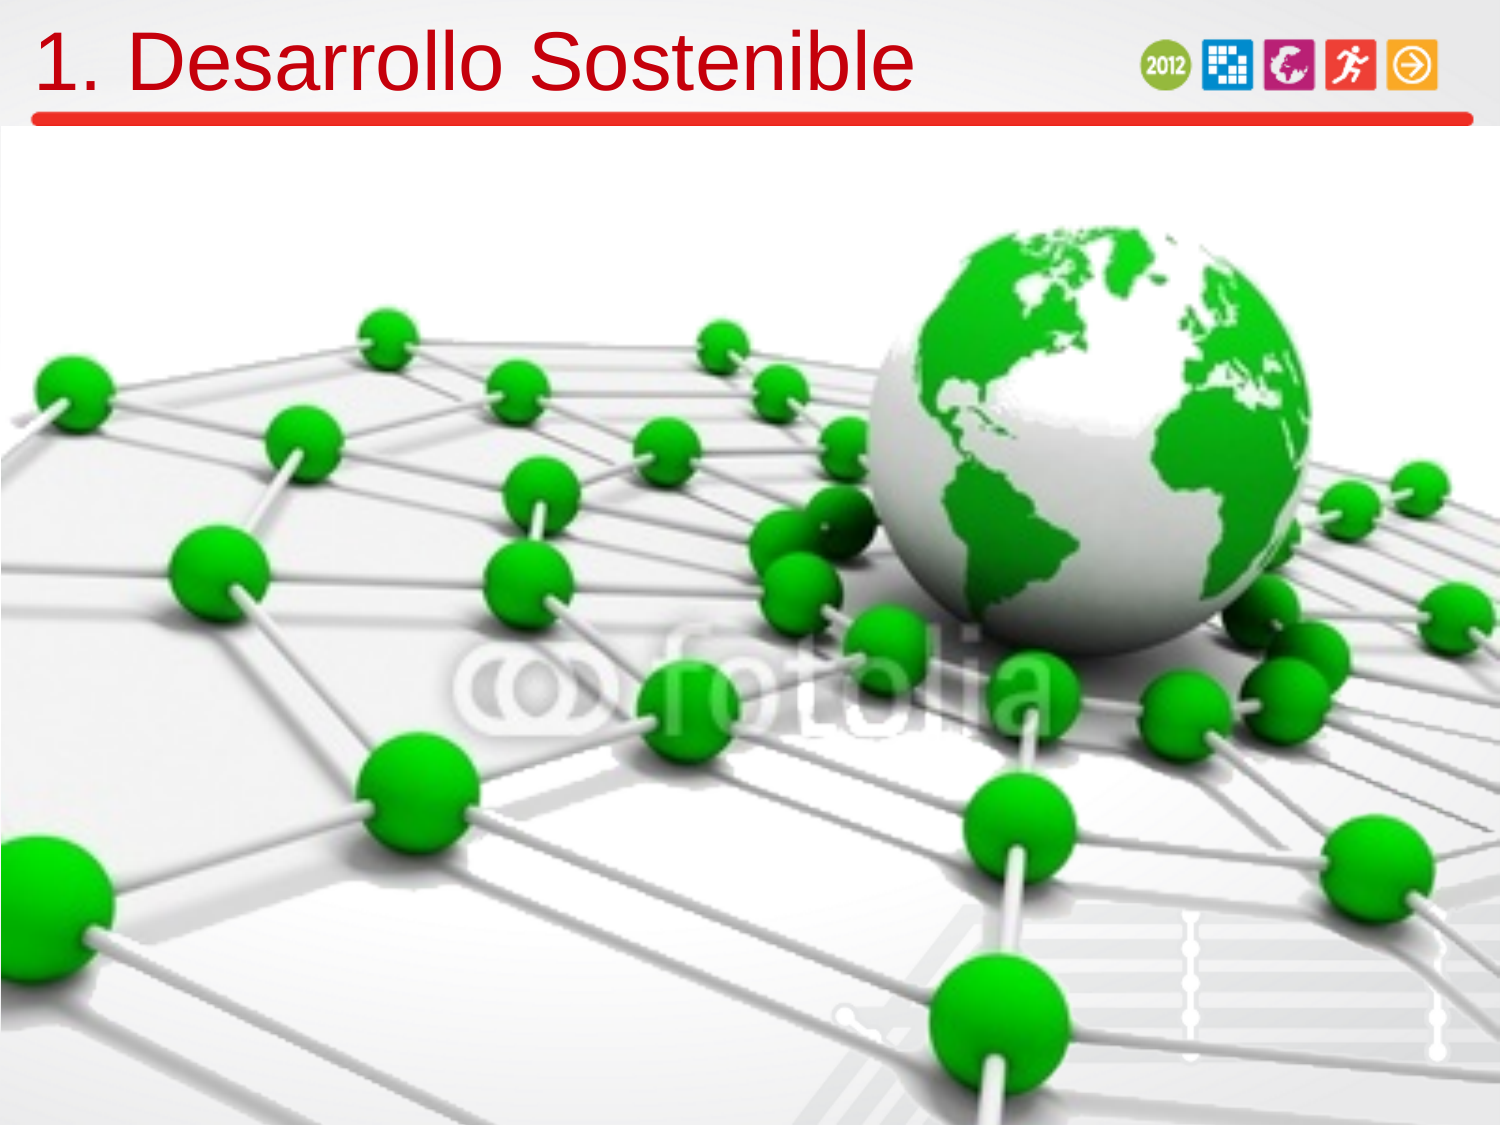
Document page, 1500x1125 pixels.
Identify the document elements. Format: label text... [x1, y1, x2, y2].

title 1. Desarrollo Sostenible [18, 0, 981, 121]
picture [0, 0, 1500, 1125]
